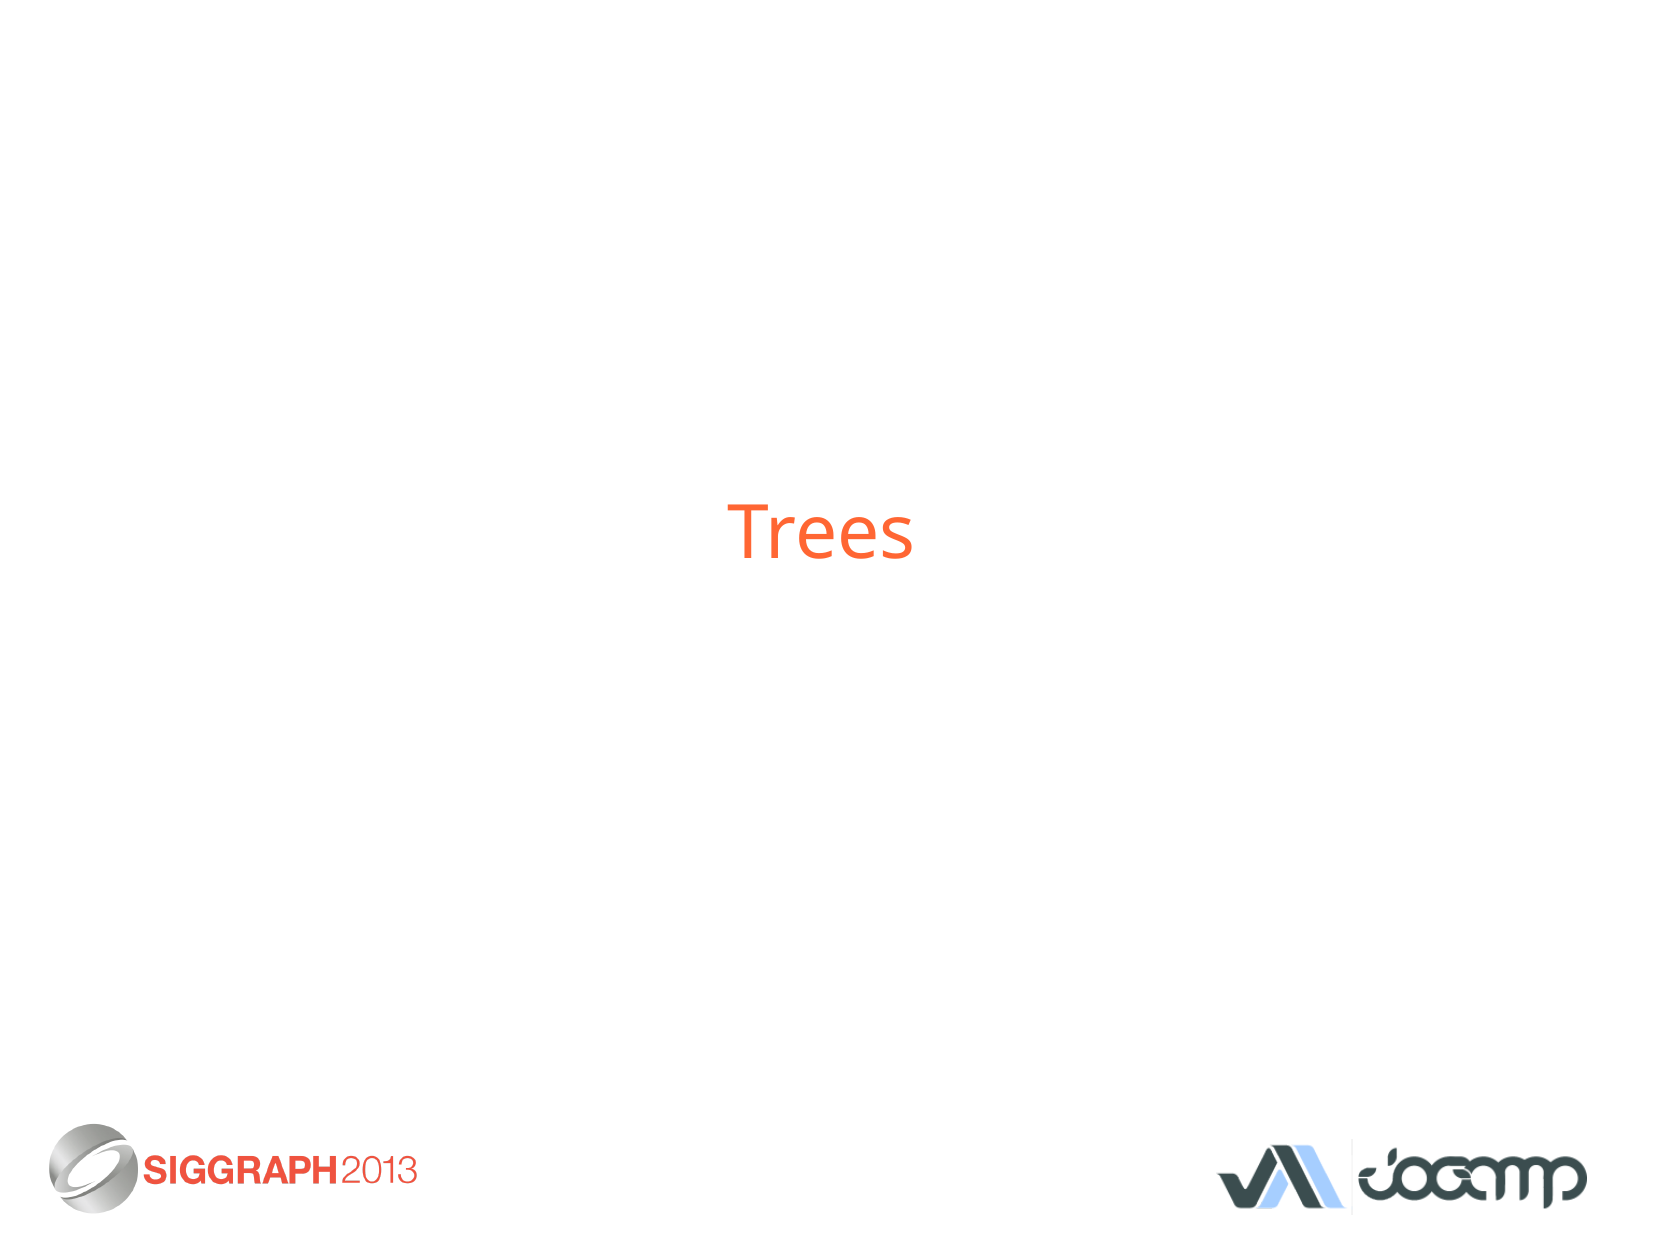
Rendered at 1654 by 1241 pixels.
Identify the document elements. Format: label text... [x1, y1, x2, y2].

picture [45, 1122, 421, 1215]
picture [1215, 1139, 1587, 1215]
subtitle Trees [68, 49, 1576, 1010]
